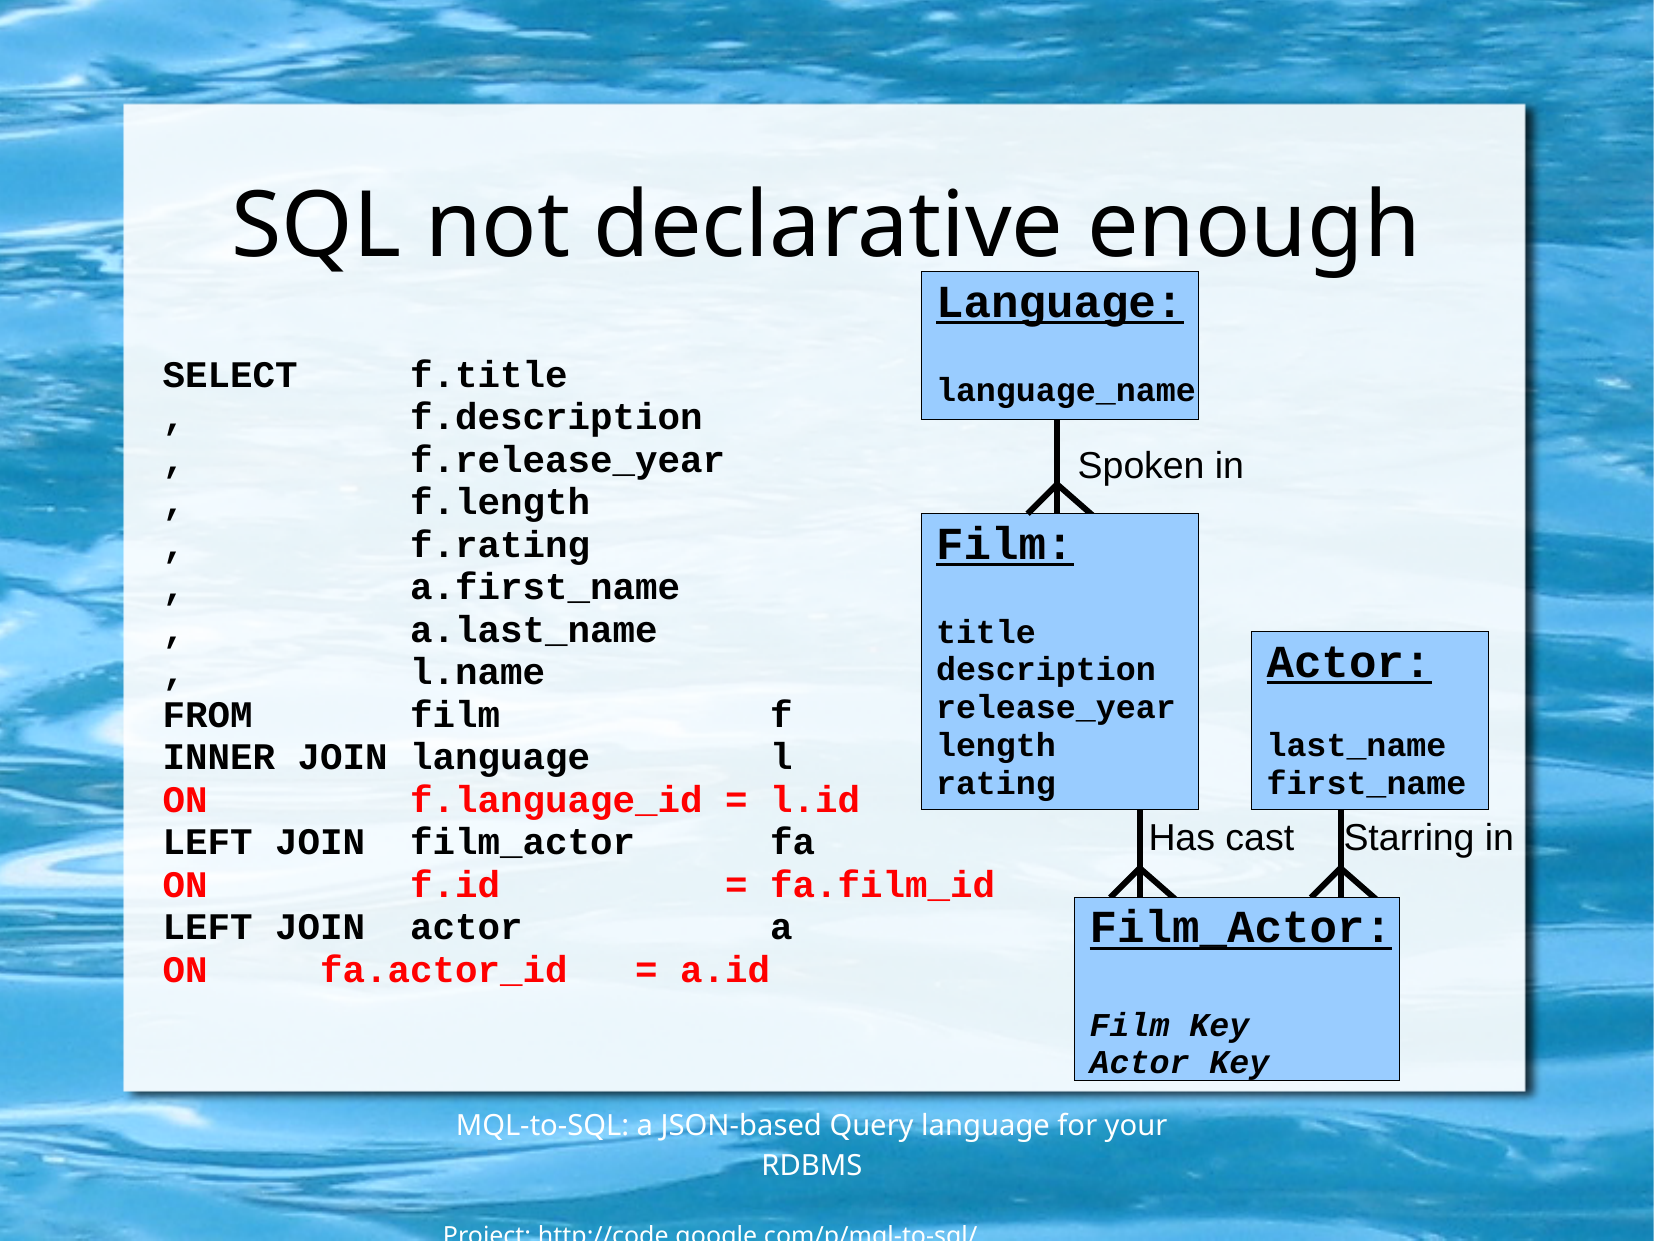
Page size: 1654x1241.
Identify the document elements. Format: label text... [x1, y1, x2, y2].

picture [471, 1232, 478, 1241]
text_box Film: title description release_year length rating [921, 513, 1199, 810]
picture [852, 1232, 859, 1241]
picture [725, 1232, 732, 1241]
picture [876, 1232, 883, 1241]
text_box Actor: last_name first_name [1251, 631, 1489, 809]
picture [795, 1232, 802, 1241]
picture [861, 1232, 867, 1241]
picture [628, 1232, 635, 1241]
picture [710, 1232, 717, 1241]
picture [447, 1228, 454, 1235]
picture [827, 1232, 835, 1241]
title SQL not declarative enough [147, 118, 1506, 325]
picture [541, 1232, 548, 1241]
picture [780, 1232, 787, 1241]
picture [575, 1232, 583, 1241]
text_box Has cast [1133, 809, 1328, 866]
picture [0, 0, 1654, 1241]
picture [804, 1232, 810, 1241]
picture [643, 1232, 650, 1241]
picture [914, 1232, 921, 1241]
text_box Spoken in [1062, 437, 1329, 494]
text_box Starring in [1328, 809, 1595, 866]
text_box Film_Actor: Film Key Actor Key [1074, 897, 1400, 1081]
text_box SELECT f.title , f.description , f.release_year , f.length , f.rating , a.first_name , a.last_name , l.name FROM film f INNER JOIN language l ON f.language_id = l.id LEFT JOIN film_actor fa ON f.id = fa.film_id LEFT JOIN actor a ON fa.actor_id = a.id [147, 348, 1241, 1093]
picture [950, 1232, 957, 1241]
picture [694, 1232, 701, 1241]
picture [679, 1232, 686, 1241]
text_box Language: language_name [921, 325, 1199, 420]
